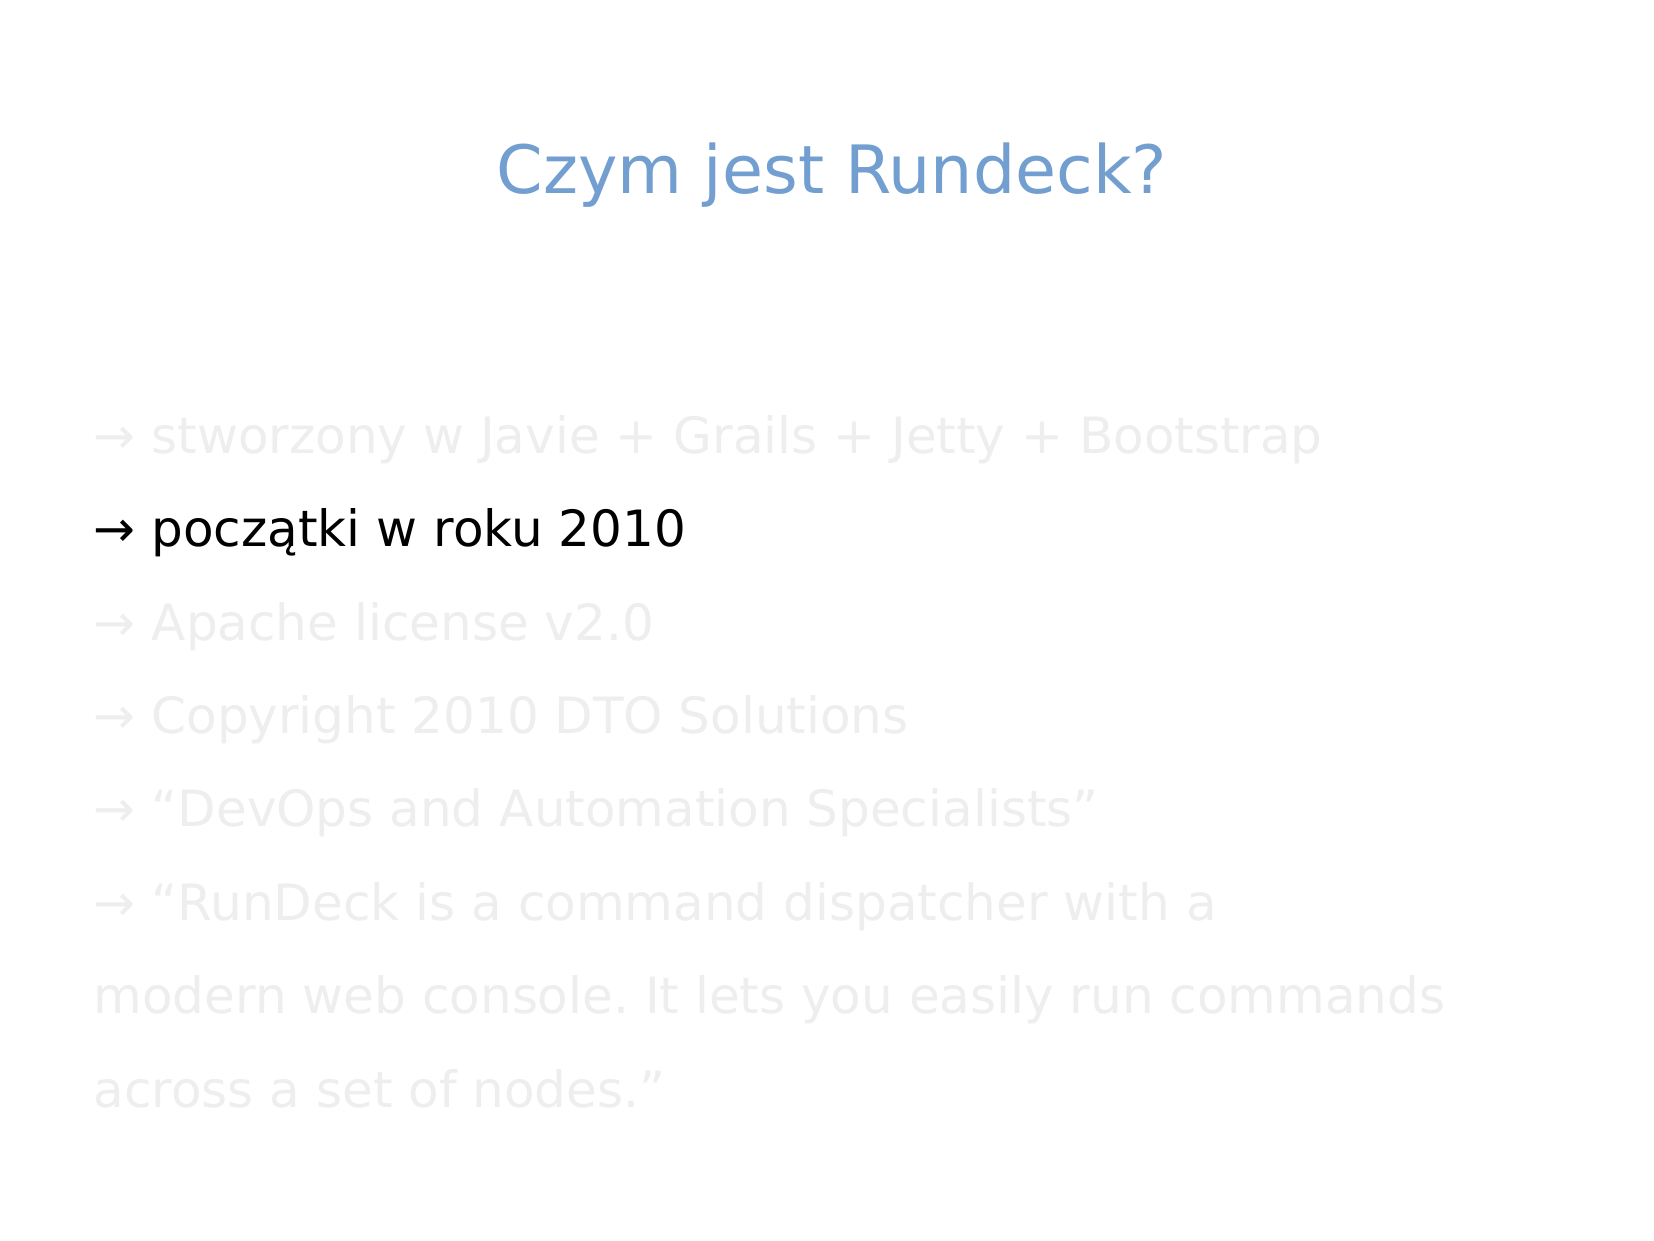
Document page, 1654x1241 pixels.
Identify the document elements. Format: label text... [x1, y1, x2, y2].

text_box → stworzony w Javie + Grails + Jetty + Bootstrap → początki w roku 2010 → Apache license v2.0 → Copyright 2010 DTO Solutions → “DevOps and Automation Specialists” → “RunDeck is a command dispatcher with a modern web console. It lets you easily run commands across a set of nodes.” [79, 399, 1575, 1127]
text_box Czym jest Rundeck? [482, 123, 1183, 217]
